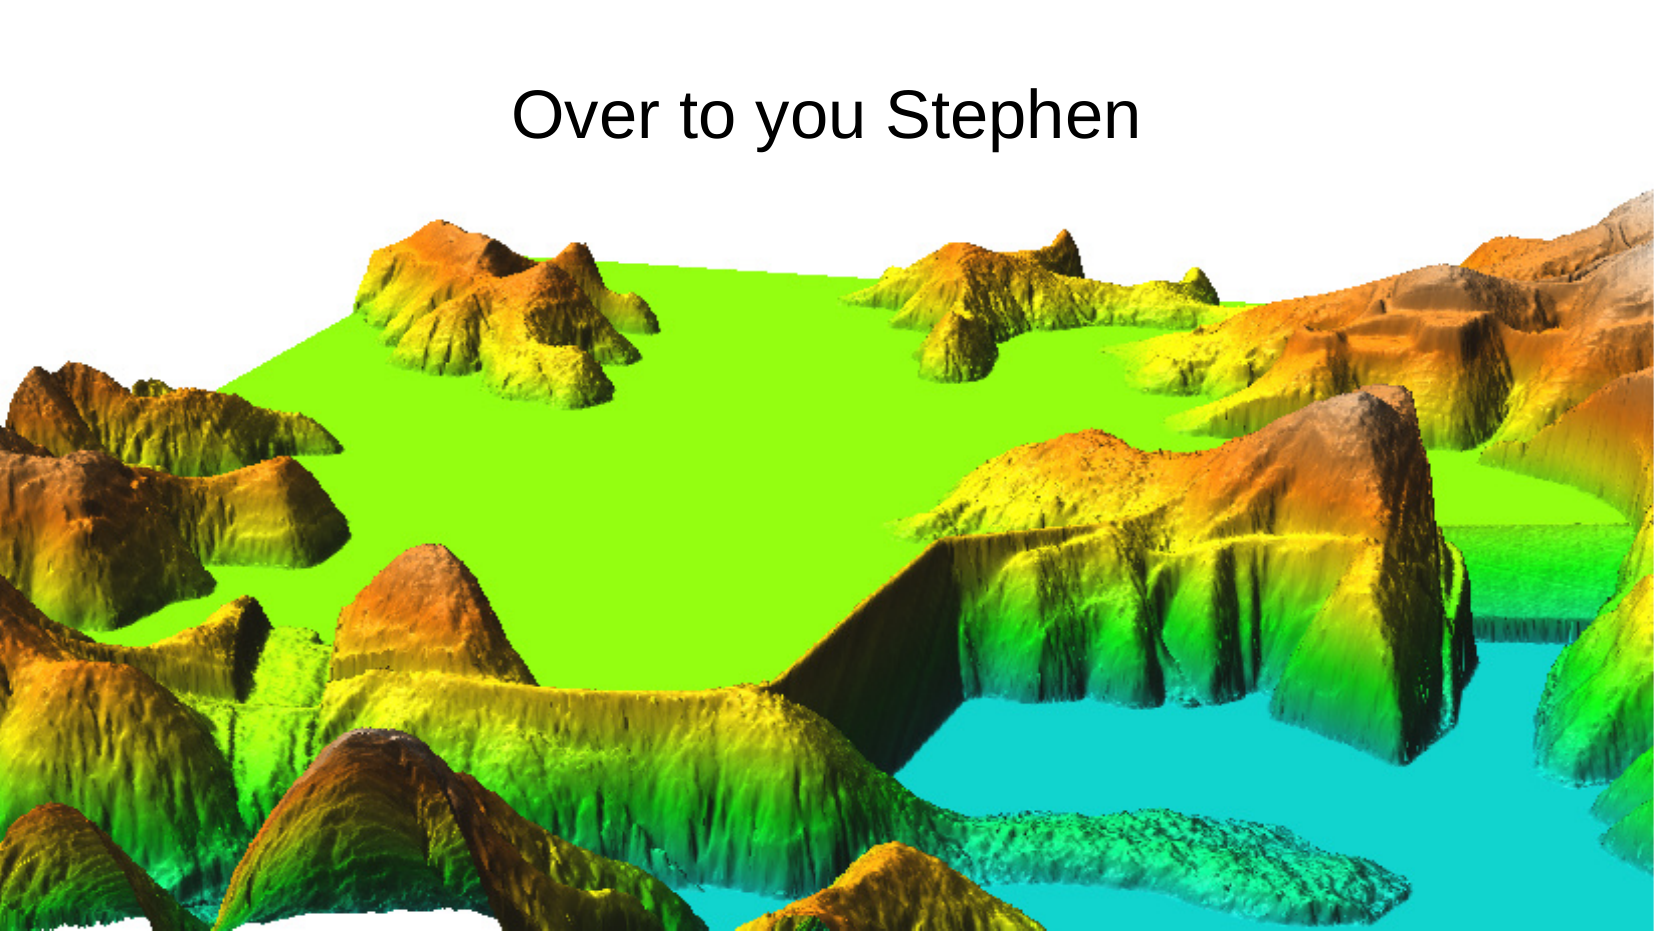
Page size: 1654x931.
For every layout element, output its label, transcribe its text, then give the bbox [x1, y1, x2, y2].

title Over to you Stephen [82, 36, 1571, 193]
picture [0, 0, 1654, 931]
